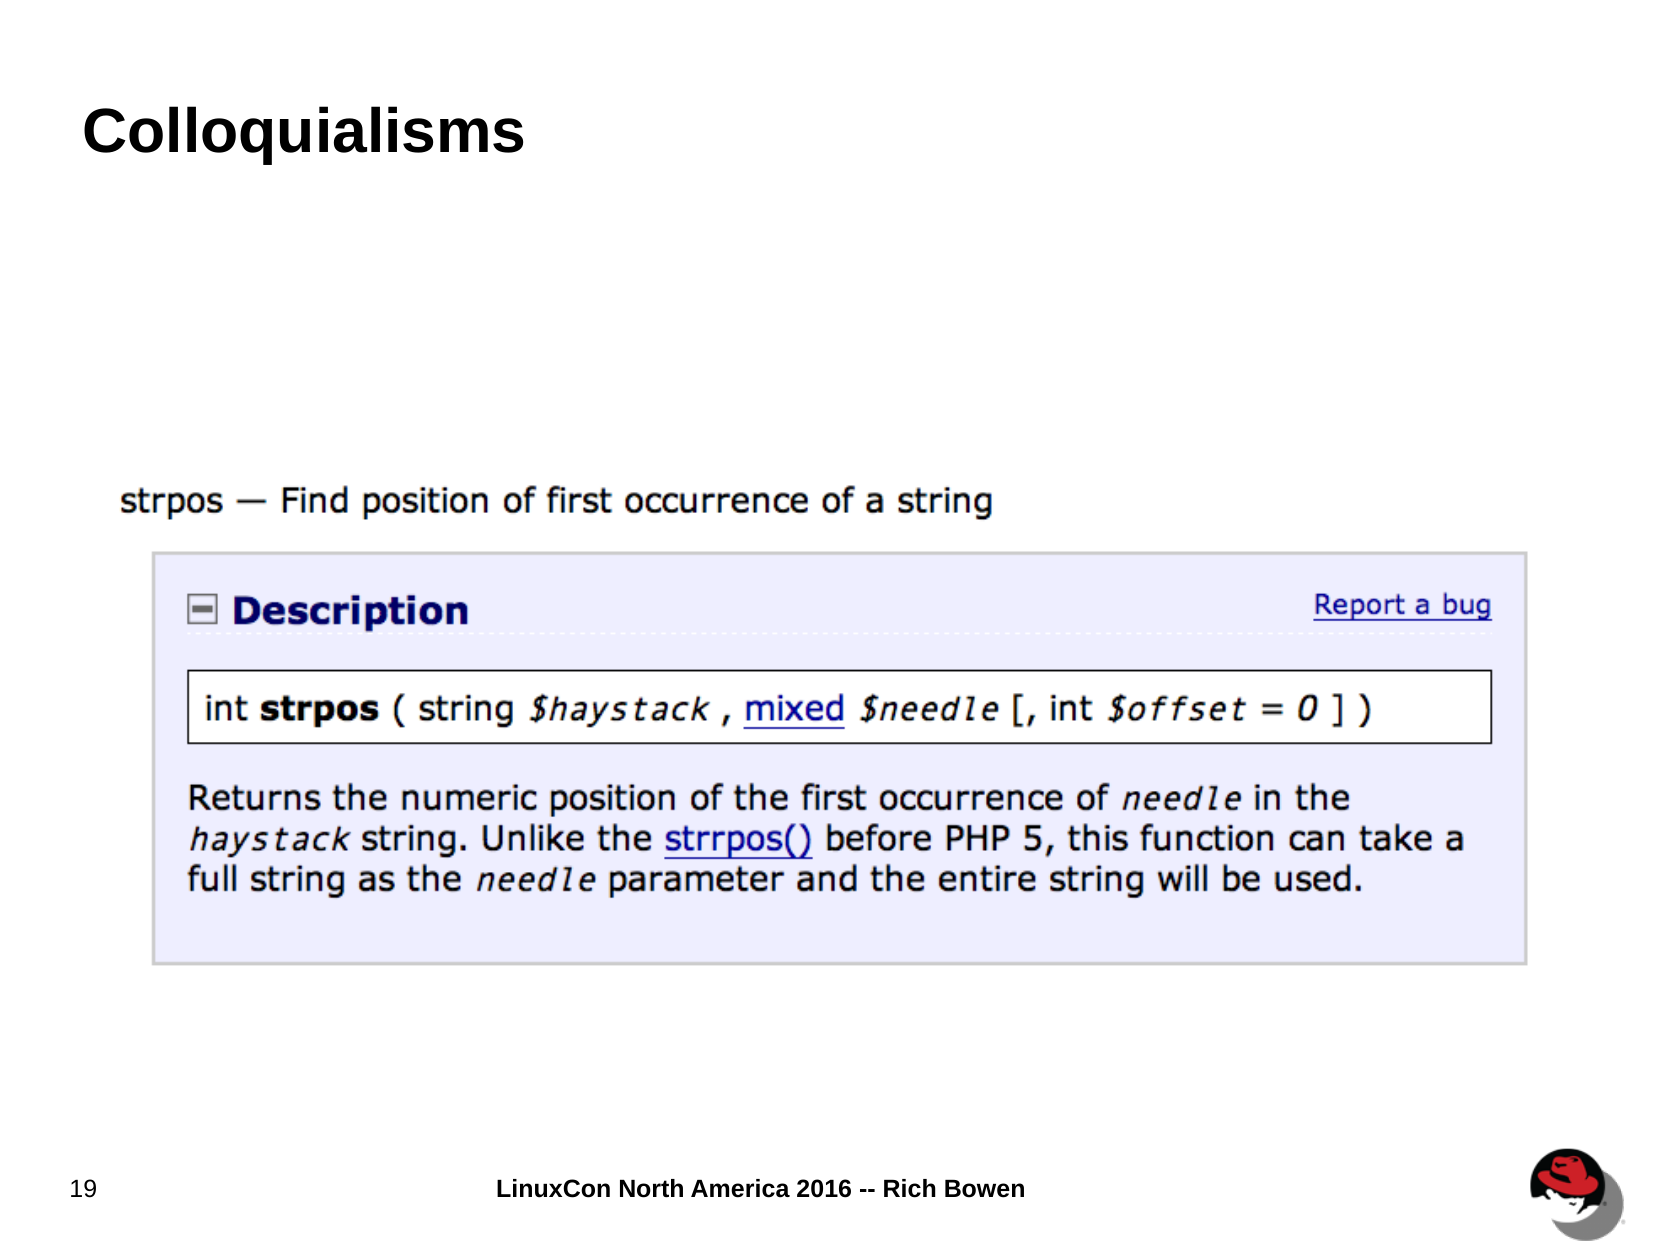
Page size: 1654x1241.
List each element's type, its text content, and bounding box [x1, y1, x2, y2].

picture [105, 464, 1543, 991]
title Colloquialisms [82, 37, 1571, 226]
picture [1529, 1146, 1613, 1224]
